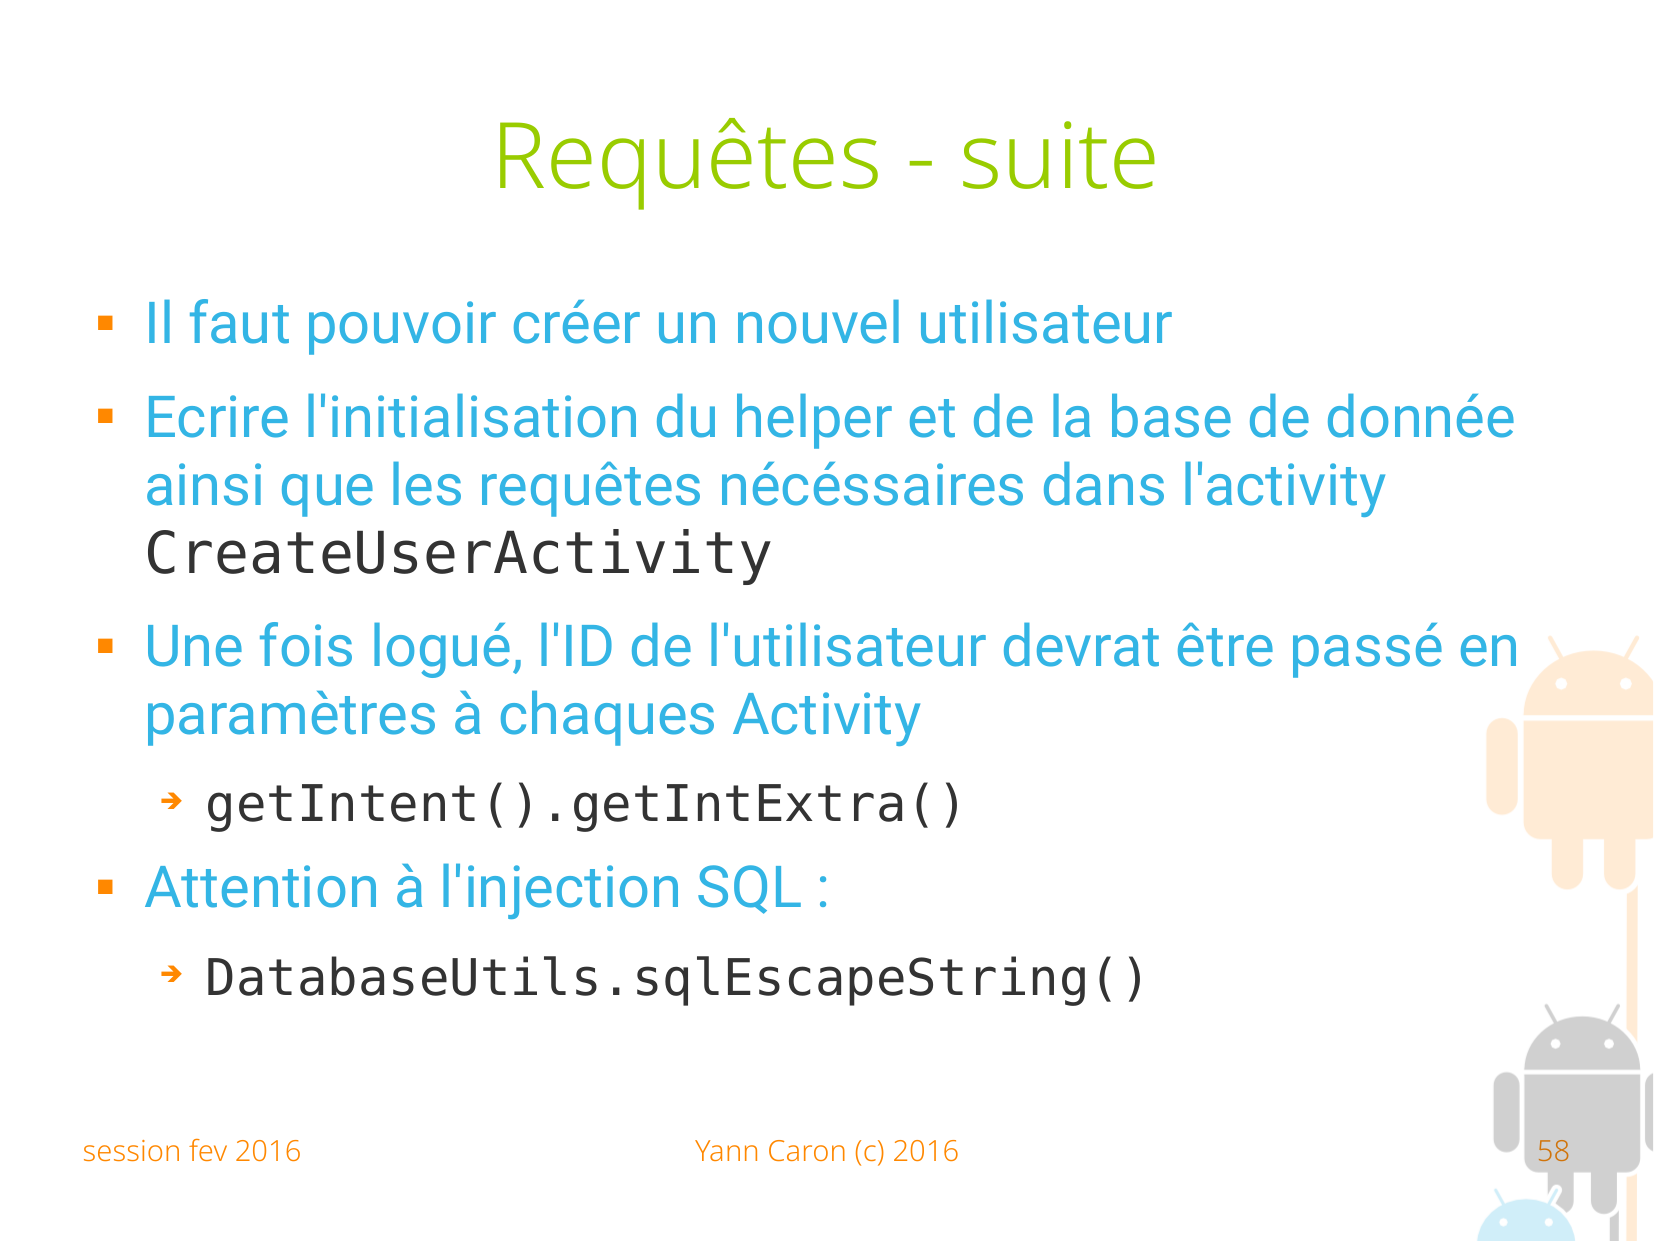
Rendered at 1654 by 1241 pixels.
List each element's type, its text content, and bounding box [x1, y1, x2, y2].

picture [240, 423, 1654, 1241]
list Il faut pouvoir créer un nouvel utilisateur Ecrire l'initialisation du helper et de la base de donnée ainsi que les requêtes nécéssaires dans l'activity CreateUserActivity Une fois logué, l'ID de l'utilisateur devrat être passé en paramètres à chaques Activity getIntent().getIntExtra() Attention à l'injection SQL : DatabaseUtils.sqlEscapeString() [82, 290, 1571, 1010]
title Requêtes - suite [82, 49, 1571, 257]
